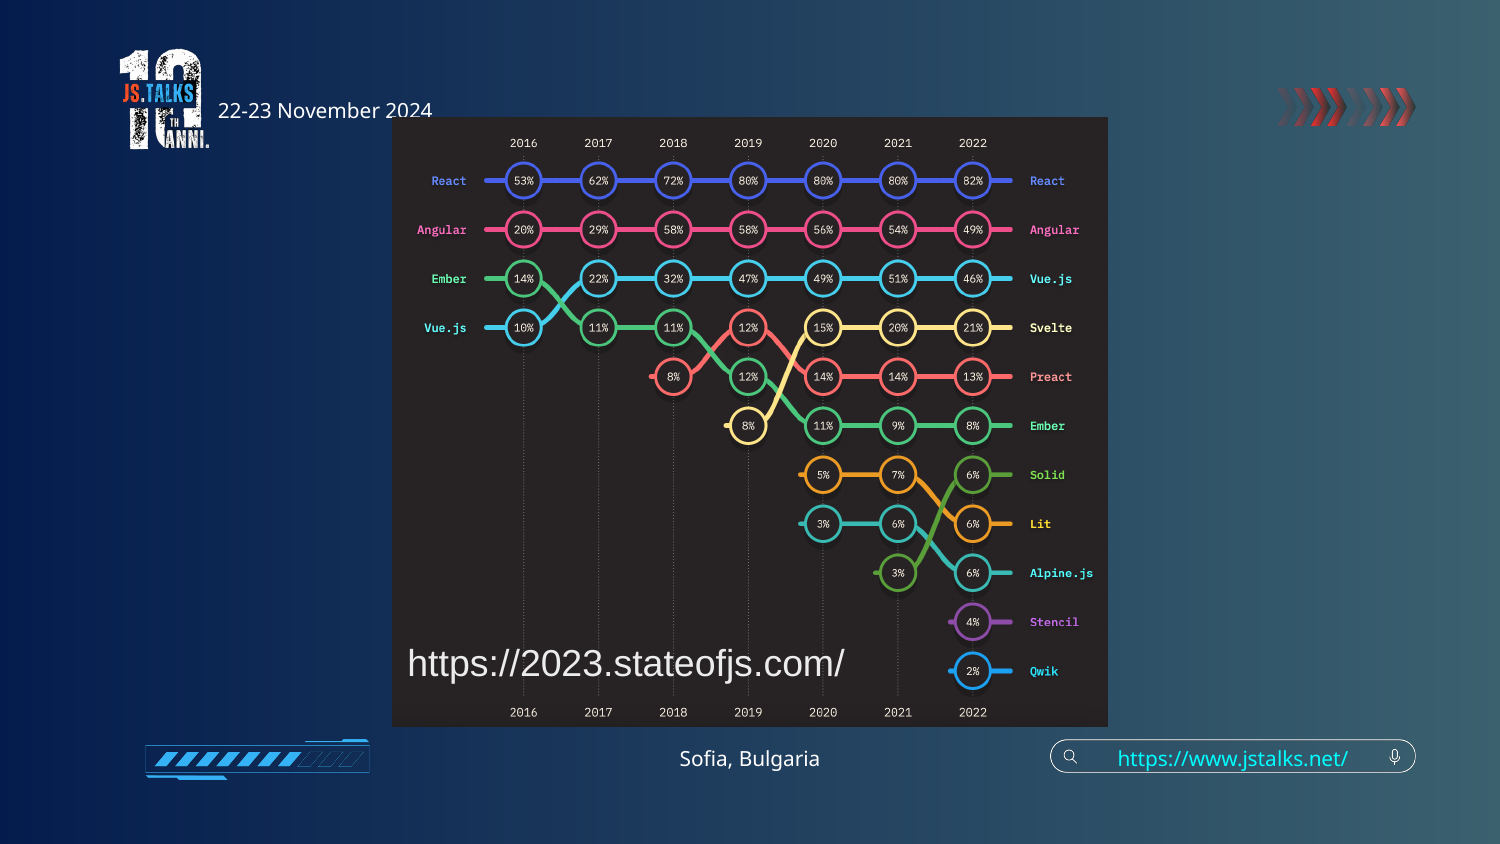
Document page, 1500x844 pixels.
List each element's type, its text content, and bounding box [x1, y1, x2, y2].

text_box [65, 0, 258, 231]
text_box 22-23 November 2024 [217, 95, 507, 123]
text_box Sofia, Bulgaria [654, 744, 846, 772]
text_box [1277, 88, 1416, 126]
text_box [1050, 739, 1416, 773]
text_box https://2023.stateofjs.com/ [257, 632, 1372, 685]
text_box https://www.jstalks.net/ [1103, 744, 1362, 772]
text_box [145, 739, 370, 780]
picture [392, 117, 1108, 632]
picture [392, 685, 1108, 727]
